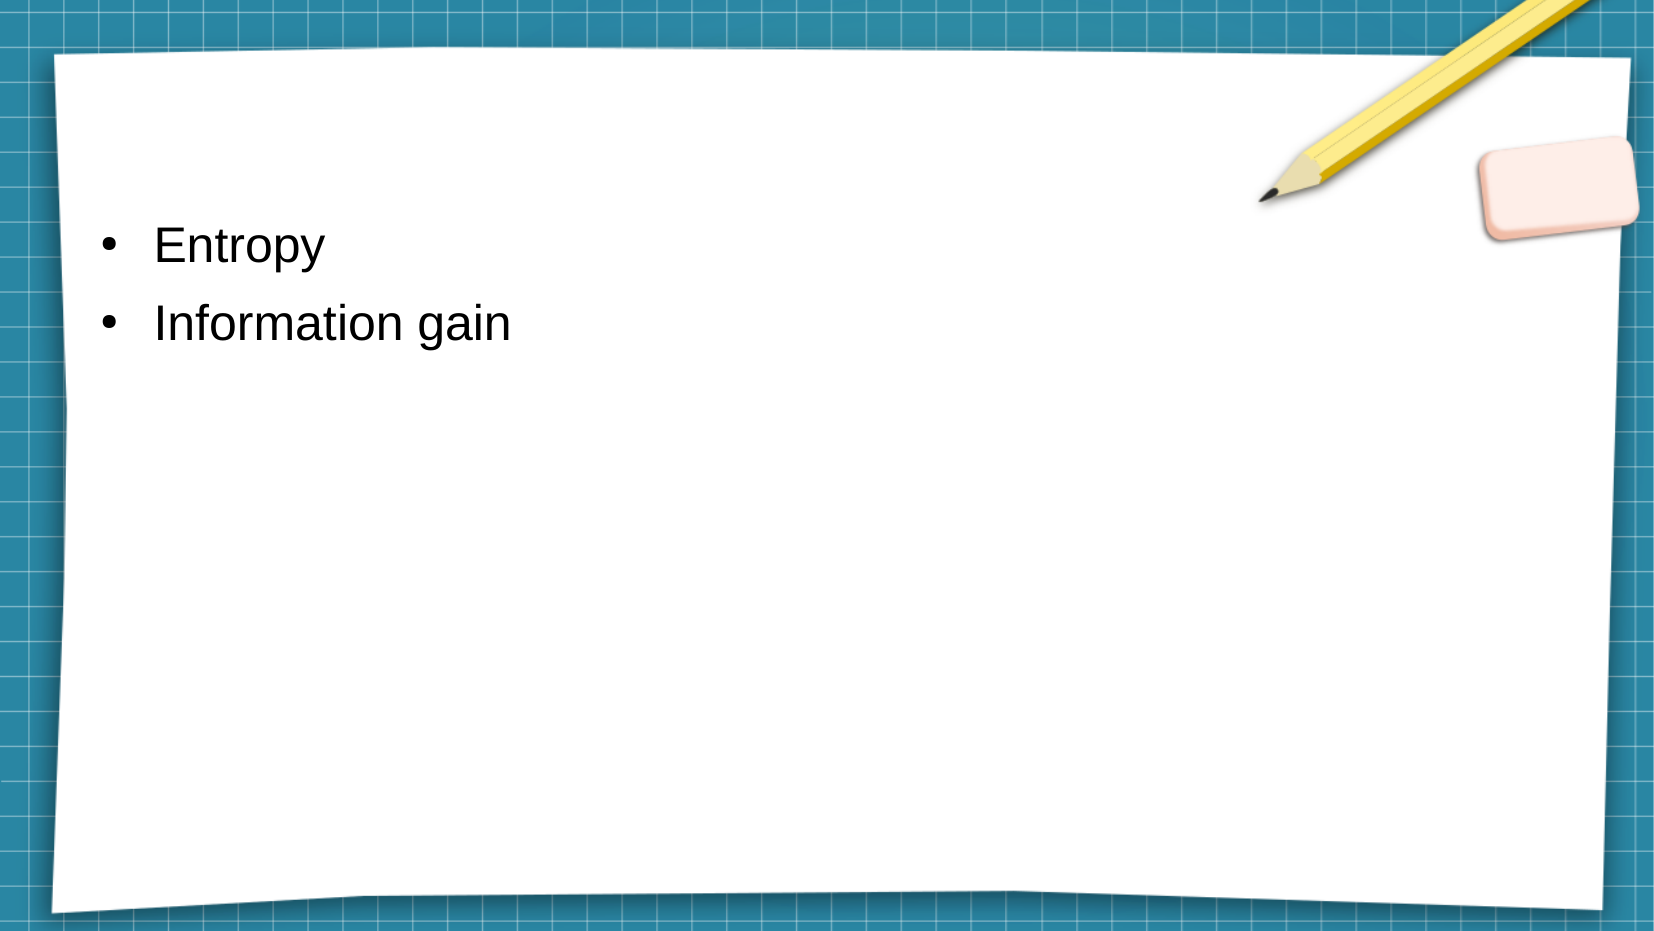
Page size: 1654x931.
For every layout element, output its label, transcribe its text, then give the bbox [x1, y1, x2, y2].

list Entropy Information gain [82, 217, 1571, 758]
picture [0, 0, 1654, 931]
